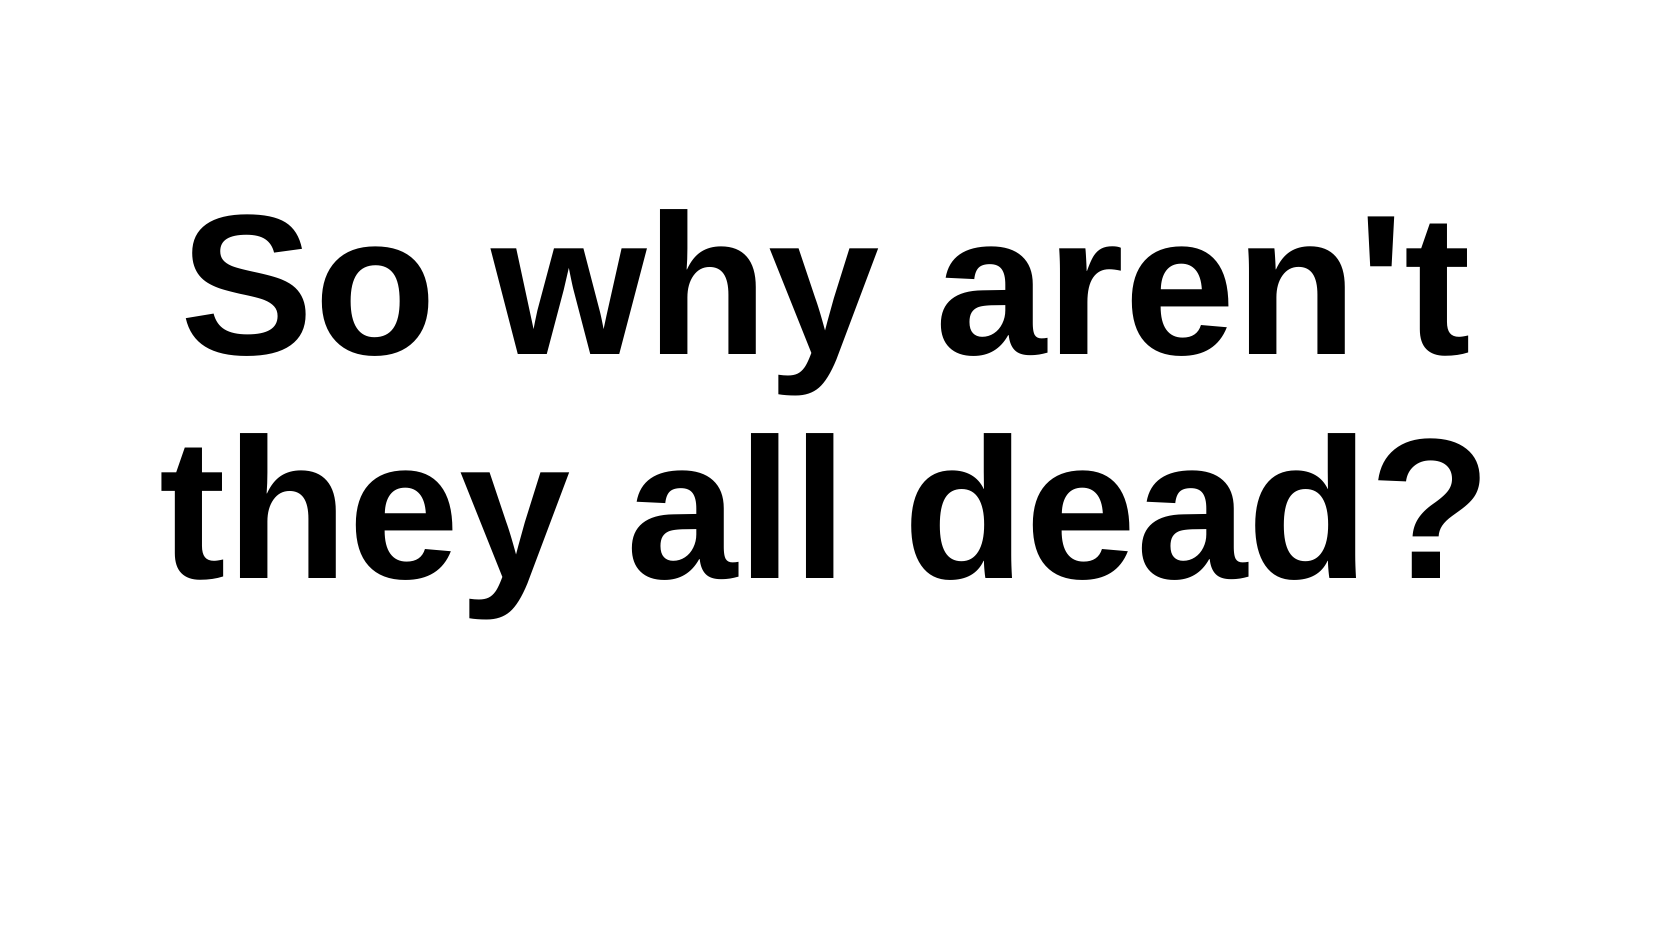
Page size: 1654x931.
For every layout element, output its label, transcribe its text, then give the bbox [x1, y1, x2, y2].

subtitle So why aren't they all dead? [82, 37, 1571, 757]
